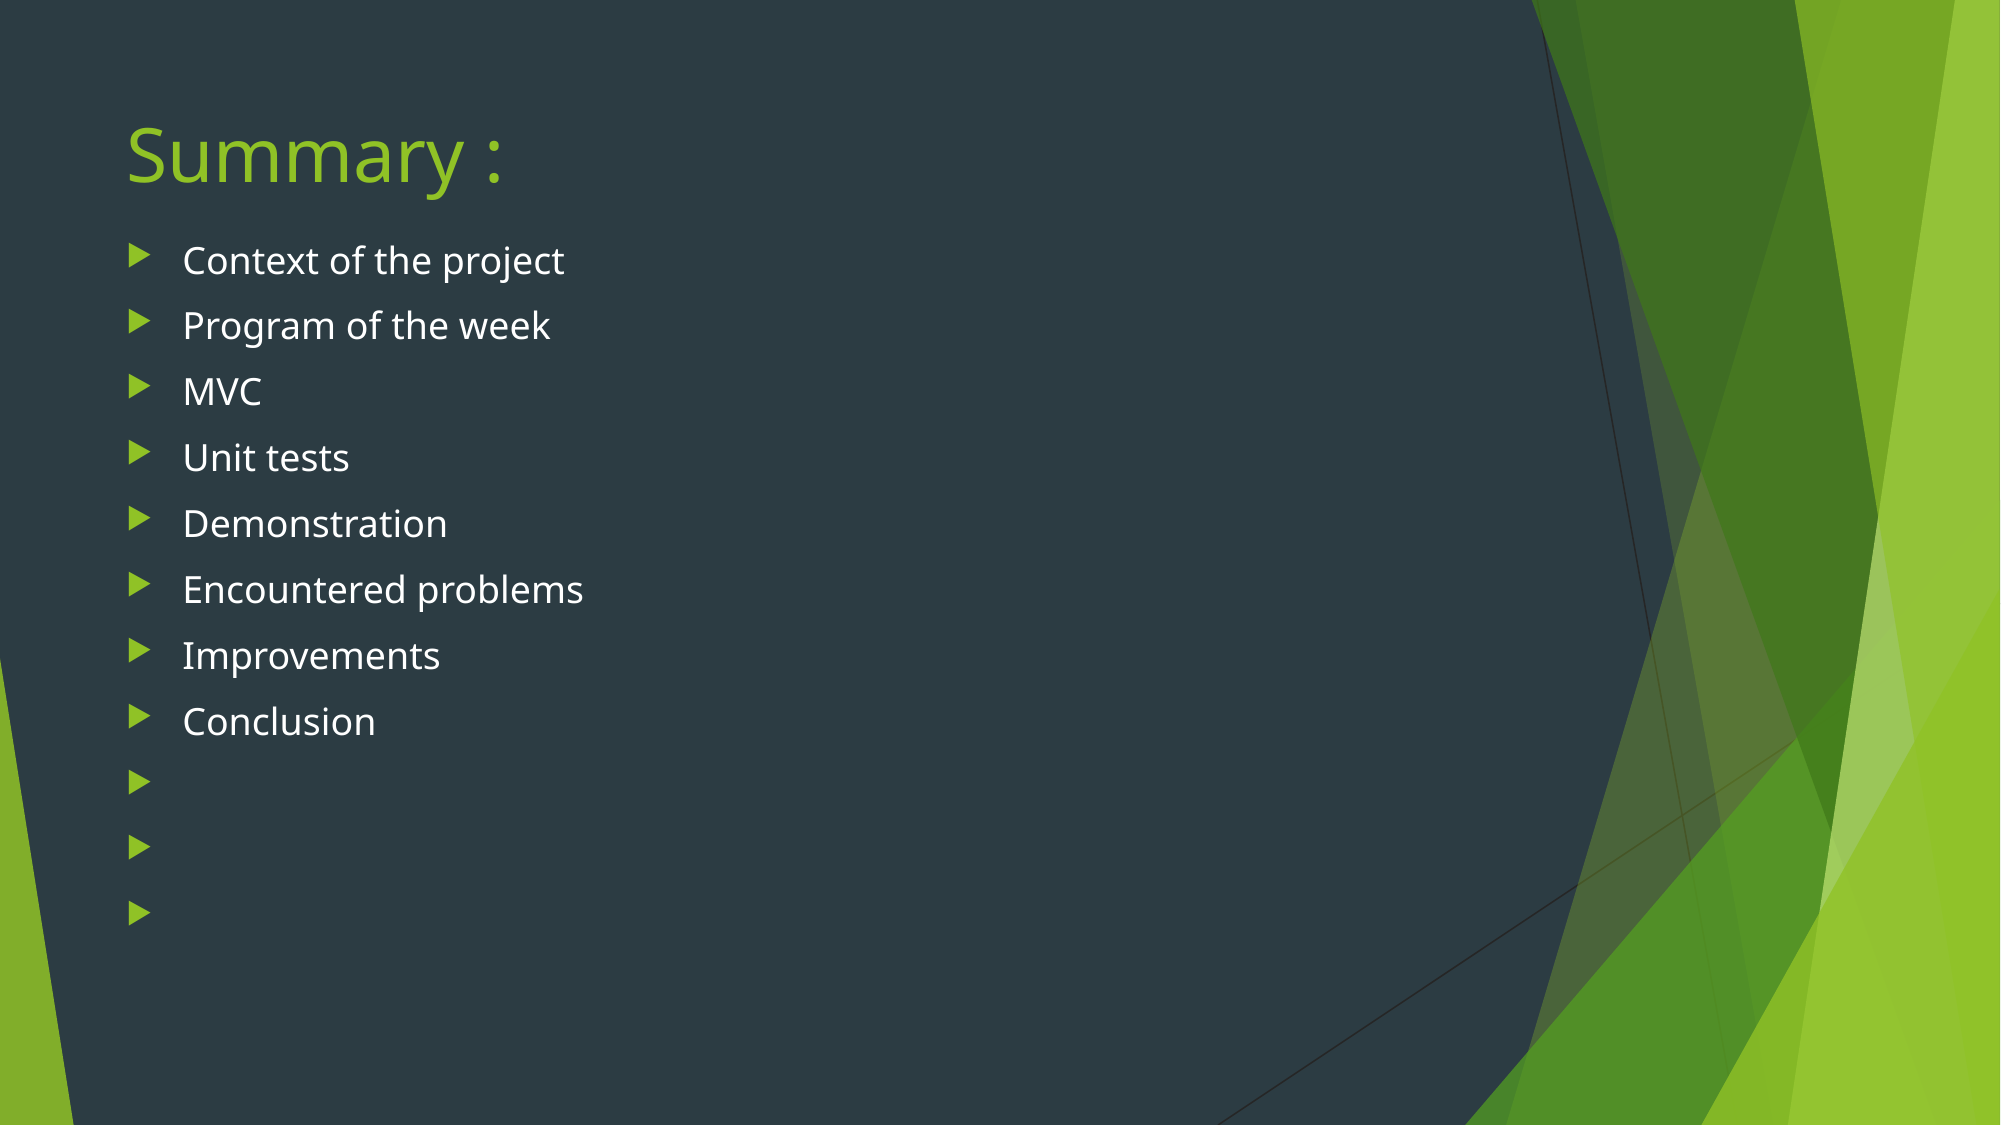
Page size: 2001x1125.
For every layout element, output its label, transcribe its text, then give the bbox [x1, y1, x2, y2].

list Context of the project Program of the week MVC Unit tests Demonstration Encountered problems Improvements Conclusion [111, 229, 1522, 866]
title Summary : [111, 99, 1522, 229]
